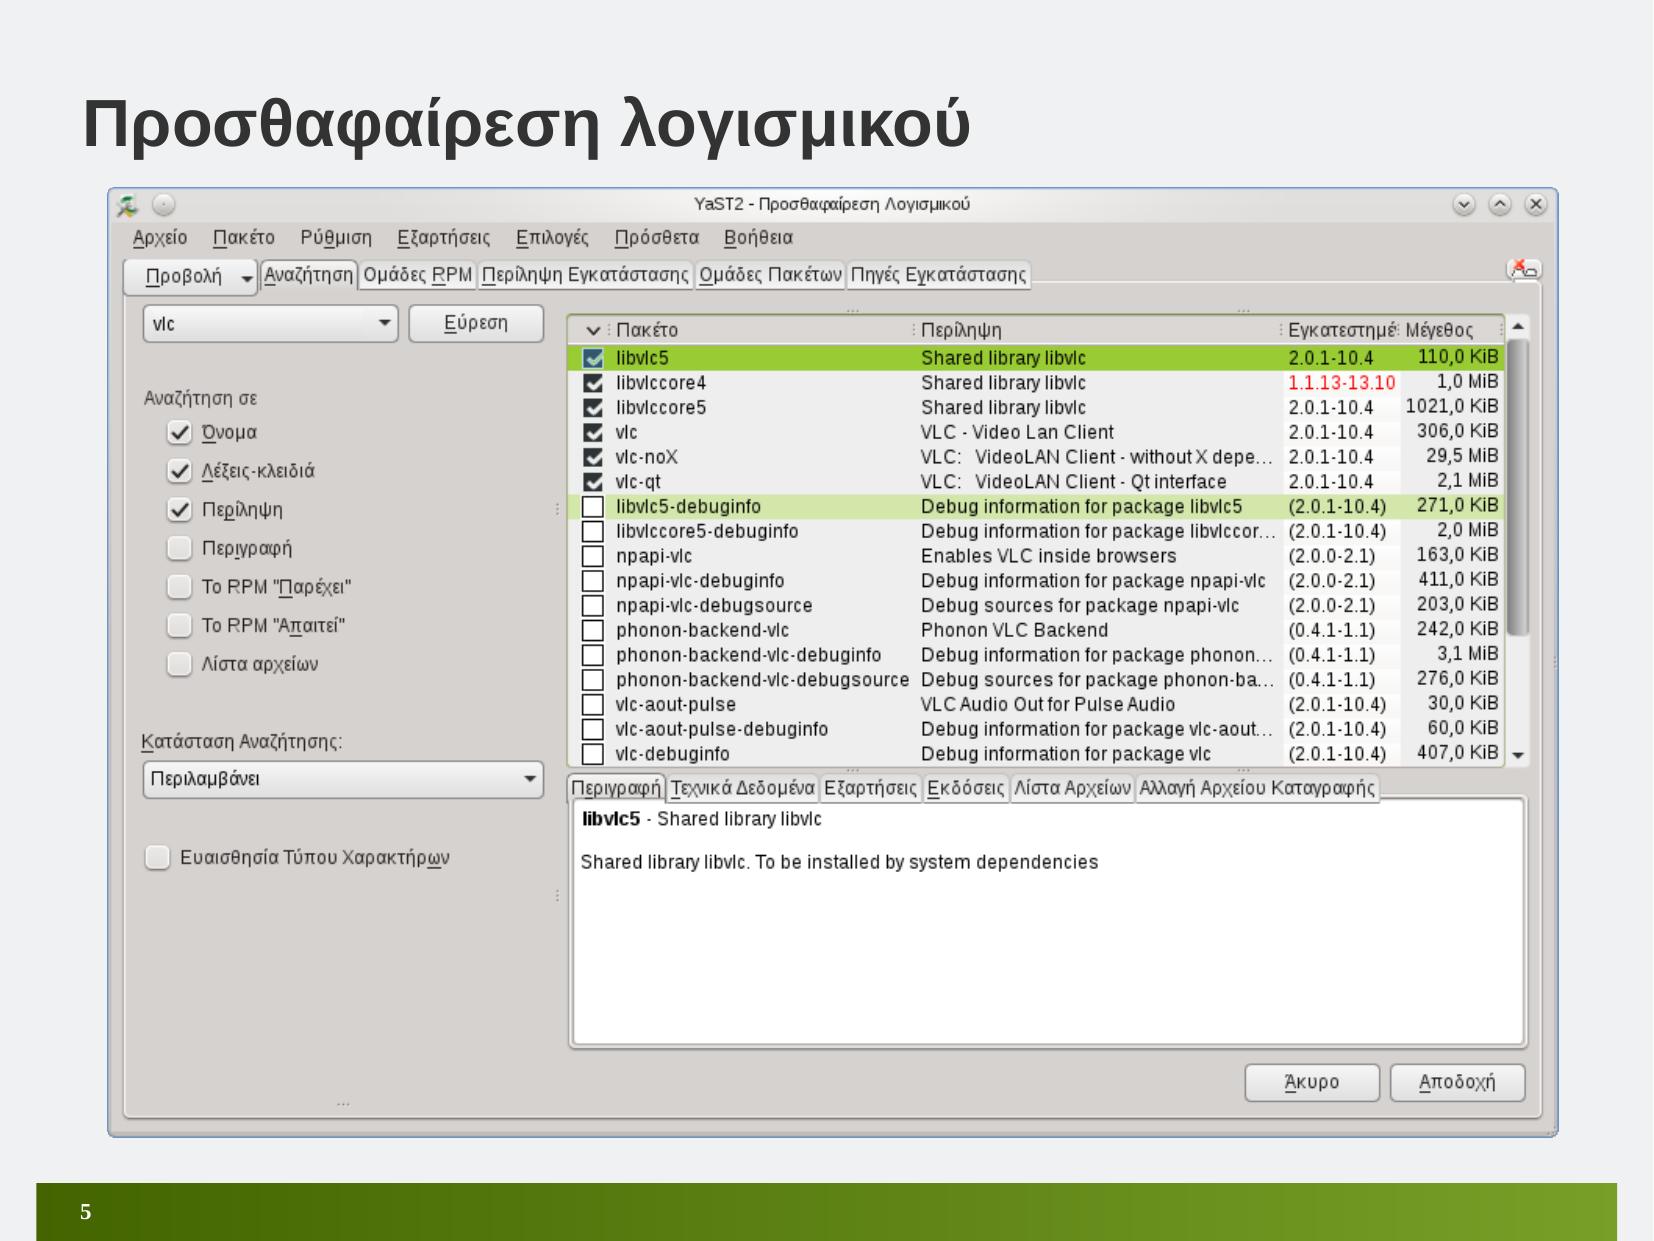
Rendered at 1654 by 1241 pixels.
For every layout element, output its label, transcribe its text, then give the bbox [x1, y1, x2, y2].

picture [0, 0, 1654, 1241]
title Προσθαφαίρεση λογισμικού [82, 49, 1571, 198]
